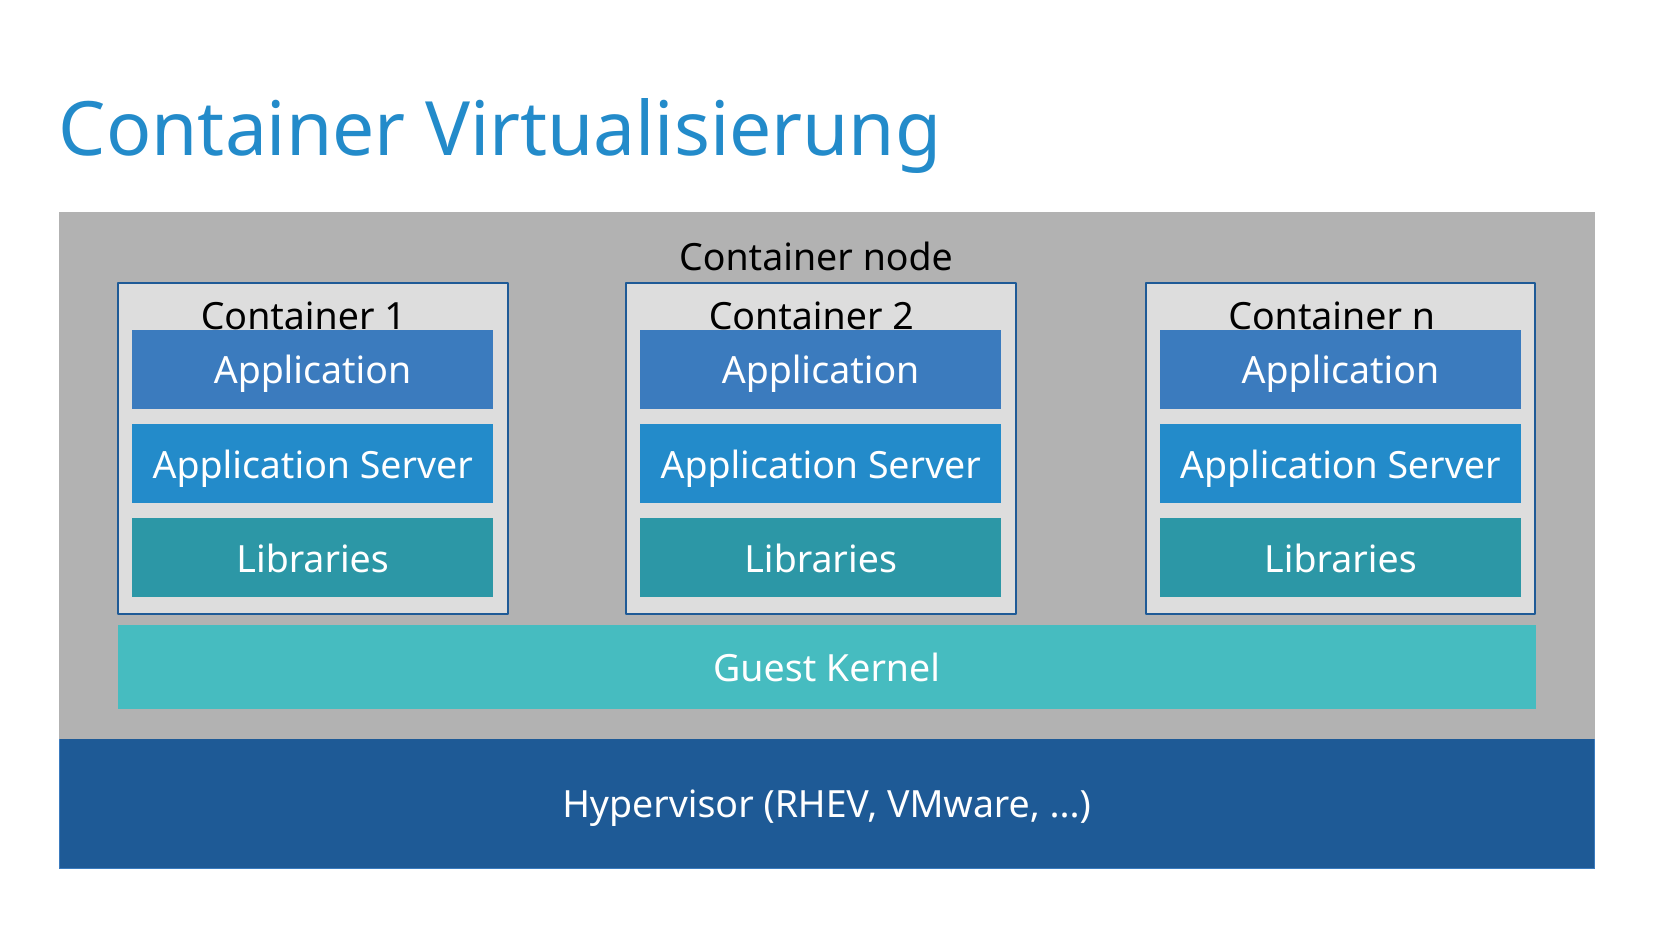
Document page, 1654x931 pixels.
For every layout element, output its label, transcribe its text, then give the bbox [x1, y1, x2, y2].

text_box Hypervisor (RHEV, VMware, ...) [59, 739, 1595, 869]
text_box Libraries [640, 518, 1001, 597]
text_box Guest Kernel [118, 625, 1536, 709]
text_box Application Server [132, 424, 493, 503]
title Container Virtualisierung [59, 59, 1595, 178]
text_box Libraries [1160, 518, 1521, 597]
text_box Application [1160, 330, 1521, 409]
text_box Application Server [1160, 424, 1521, 503]
text_box Application [132, 330, 493, 409]
text_box Container n [1222, 289, 1427, 339]
text_box [59, 212, 1595, 739]
text_box Application [640, 330, 1001, 409]
text_box Application Server [640, 424, 1001, 503]
text_box Libraries [132, 518, 493, 597]
text_box Container 2 [702, 289, 908, 339]
text_box Container node [673, 230, 941, 280]
text_box Container 1 [194, 289, 400, 339]
